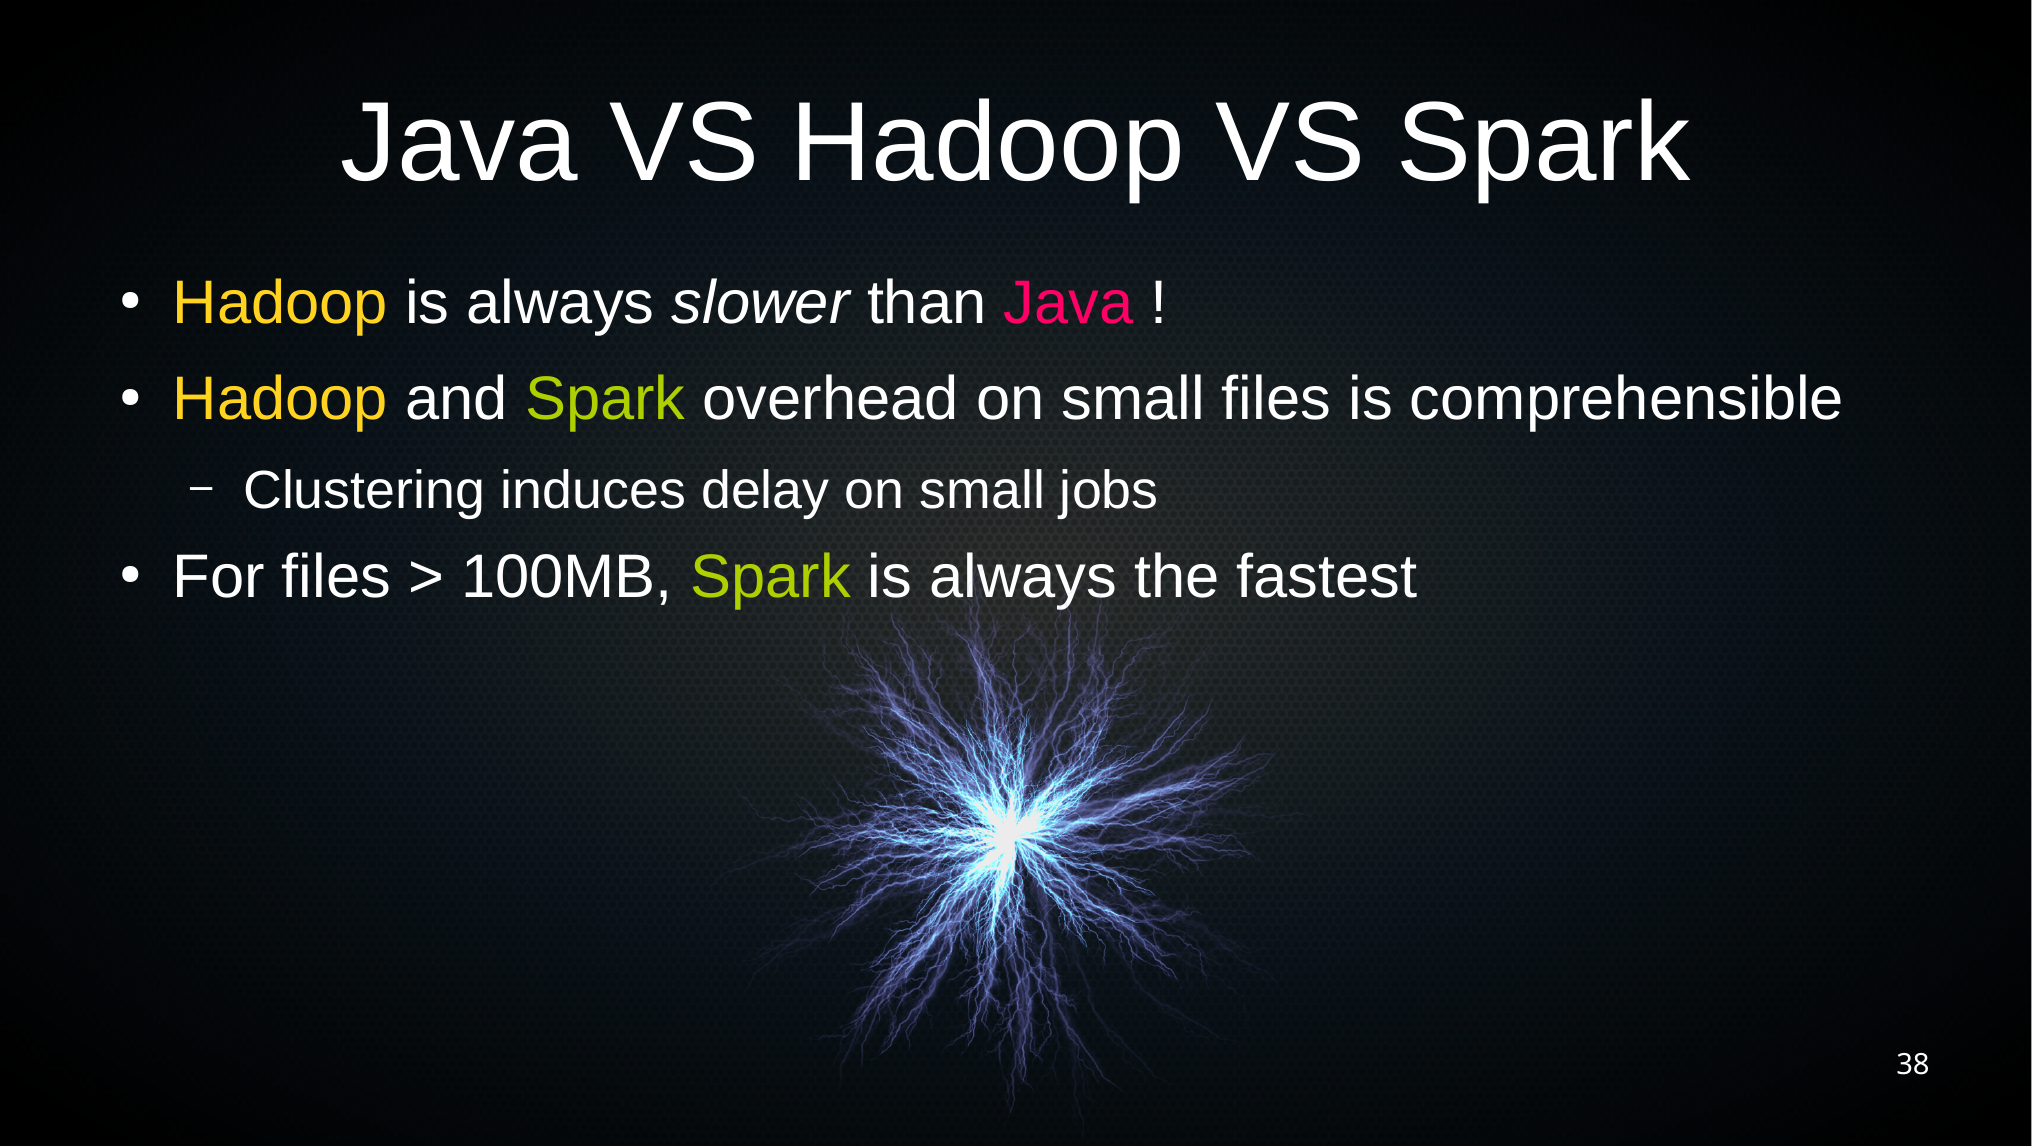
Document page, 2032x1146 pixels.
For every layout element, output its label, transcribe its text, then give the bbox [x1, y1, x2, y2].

title Java VS Hadoop VS Spark [101, 45, 1930, 237]
list Hadoop is always slower than Java ! Hadoop and Spark overhead on small files is comprehensible Clustering induces delay on small jobs For files > 100MB, Spark is always the fastest [101, 268, 1890, 933]
picture [0, 0, 2032, 1146]
